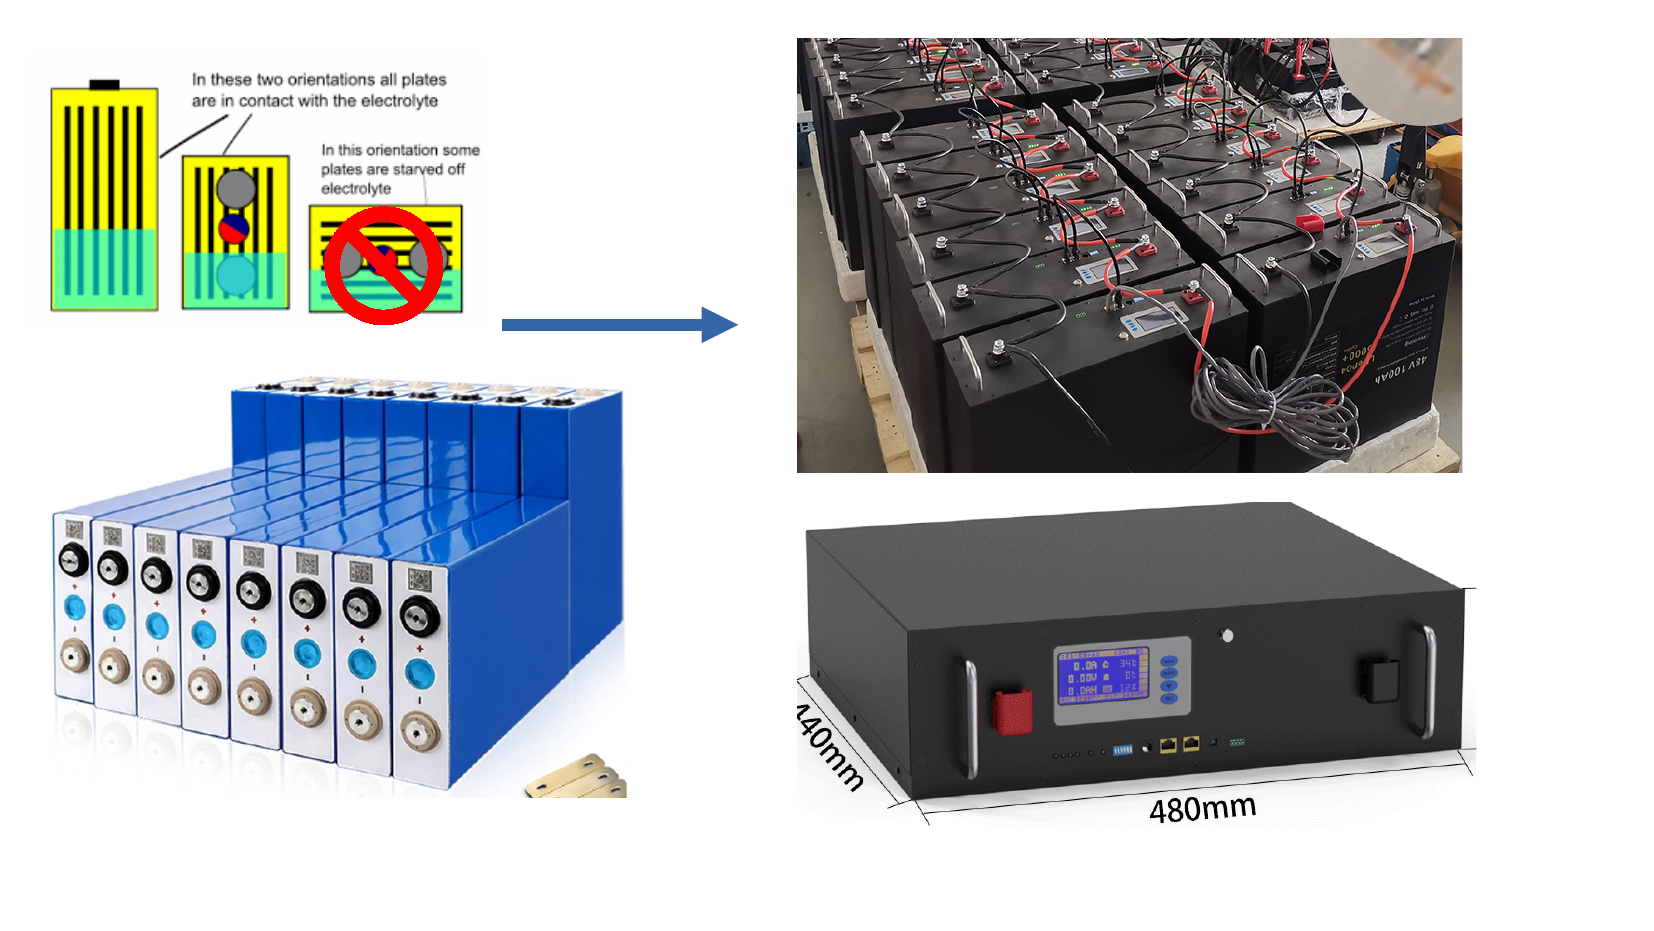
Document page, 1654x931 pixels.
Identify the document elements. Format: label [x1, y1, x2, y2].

text_box [324, 206, 443, 325]
picture [797, 502, 1477, 827]
picture [340, 242, 408, 310]
picture [29, 52, 483, 325]
picture [29, 354, 627, 798]
picture [360, 222, 428, 290]
picture [797, 38, 1463, 473]
